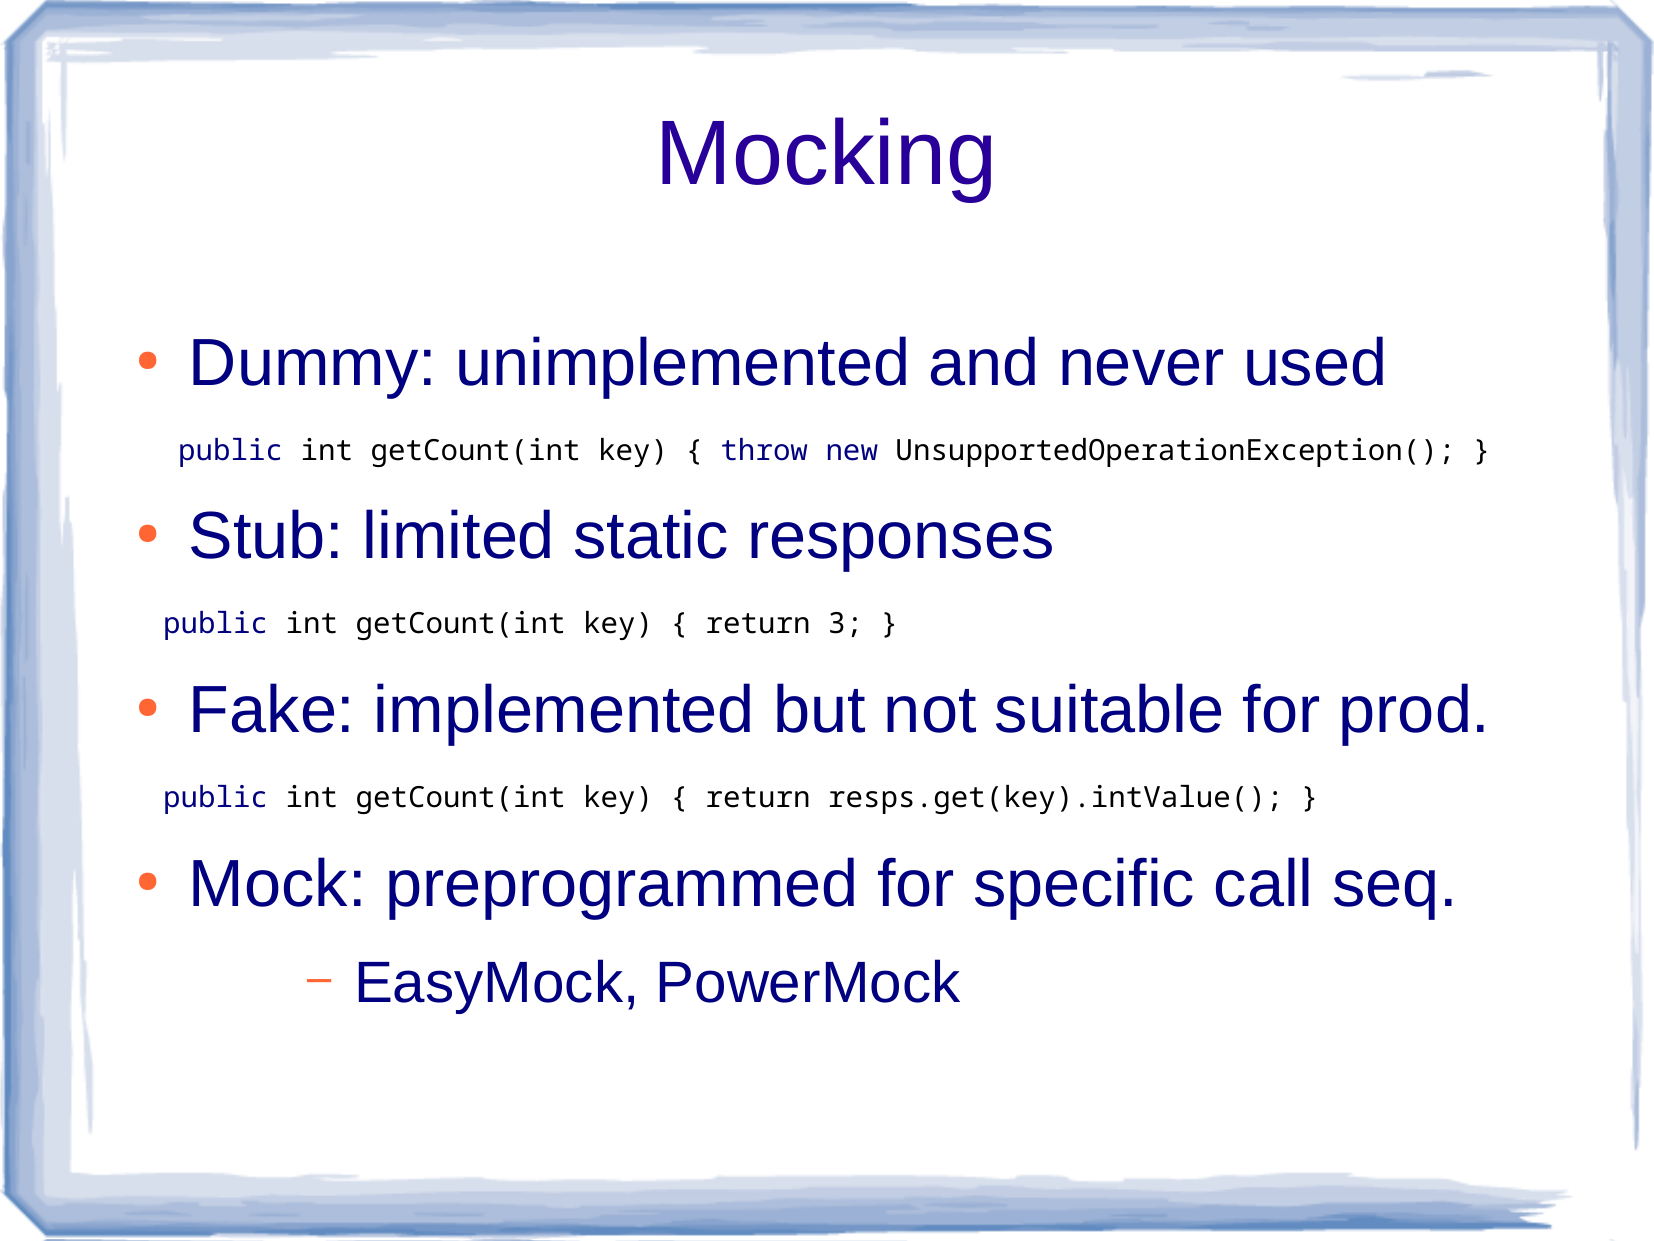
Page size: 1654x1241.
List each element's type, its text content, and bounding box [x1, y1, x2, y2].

list Dummy: unimplemented and never used public int getCount(int key) { throw new UnsupportedOperationException(); } Stub: limited static responses public int getCount(int key) { return 3; } Fake: implemented but not suitable for prod. public int getCount(int key) { return resps.get(key).intValue(); } Mock: preprogrammed for specific call seq. EasyMock, PowerMock [118, 324, 1571, 1129]
picture [0, 0, 1654, 1241]
title Mocking [82, 49, 1571, 257]
